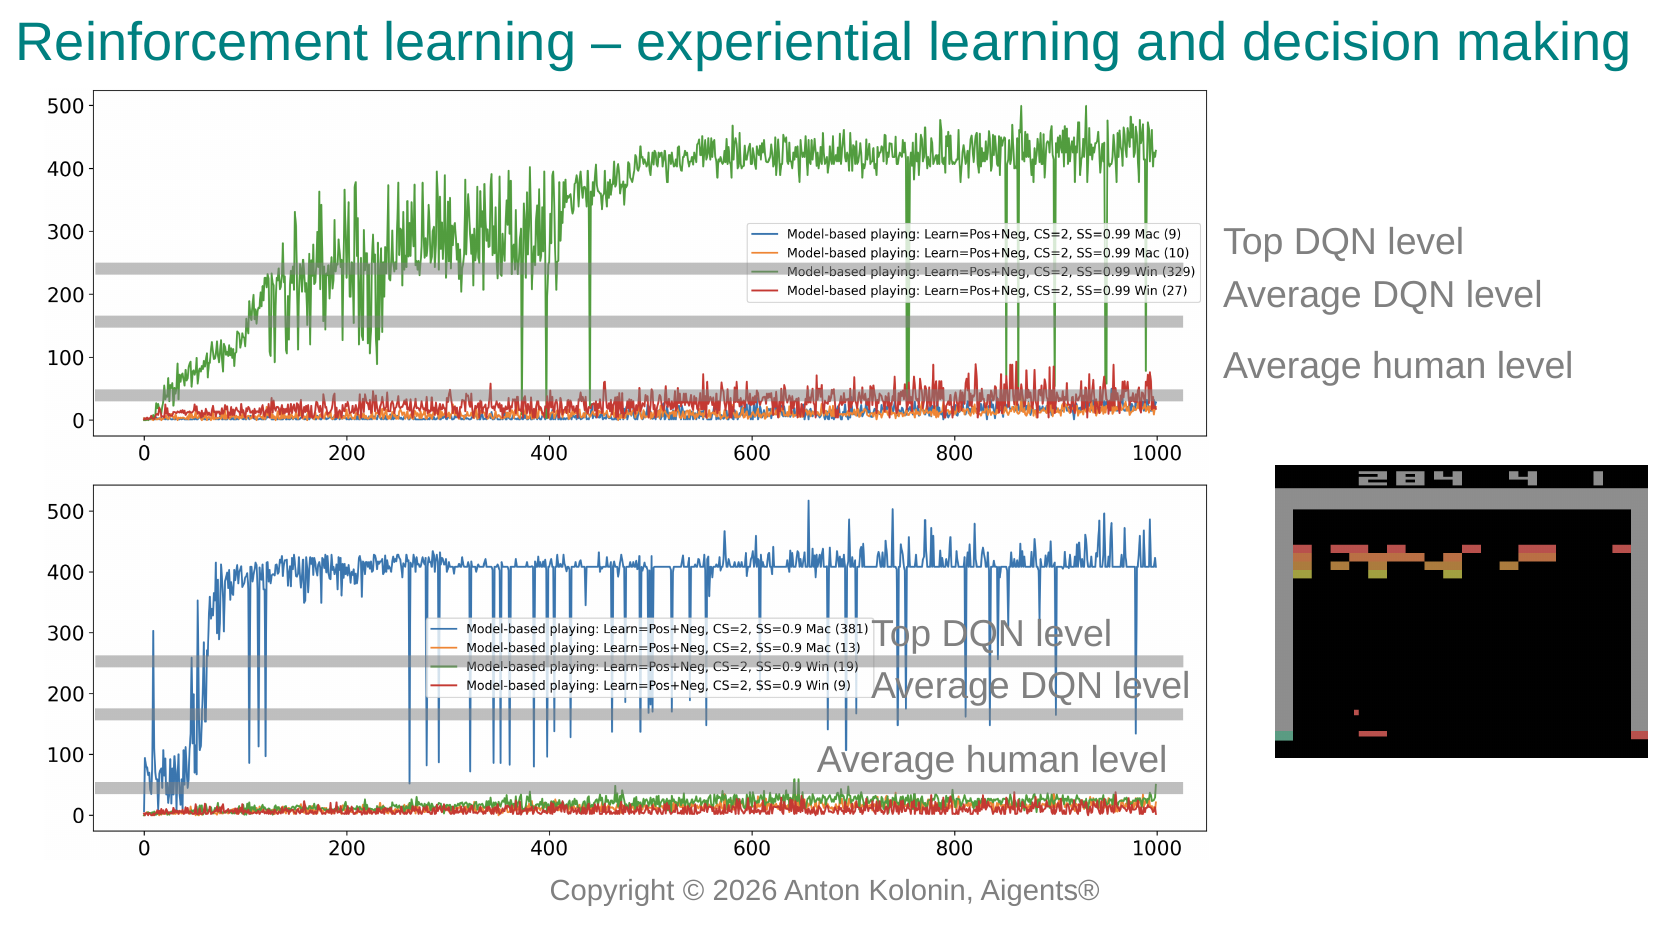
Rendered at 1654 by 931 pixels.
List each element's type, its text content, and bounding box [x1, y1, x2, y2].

picture [1275, 465, 1648, 758]
picture [44, 88, 1209, 860]
text_box Average DQN level [856, 662, 1238, 715]
text_box Reinforcement learning – experiential learning and decision making [0, 2, 1651, 82]
text_box Top DQN level [1208, 213, 1590, 271]
text_box Average human level [1208, 337, 1590, 395]
text_box Average DQN level [1208, 271, 1590, 324]
text_box Average human level [802, 731, 1184, 782]
text_box Top DQN level [856, 604, 1238, 662]
